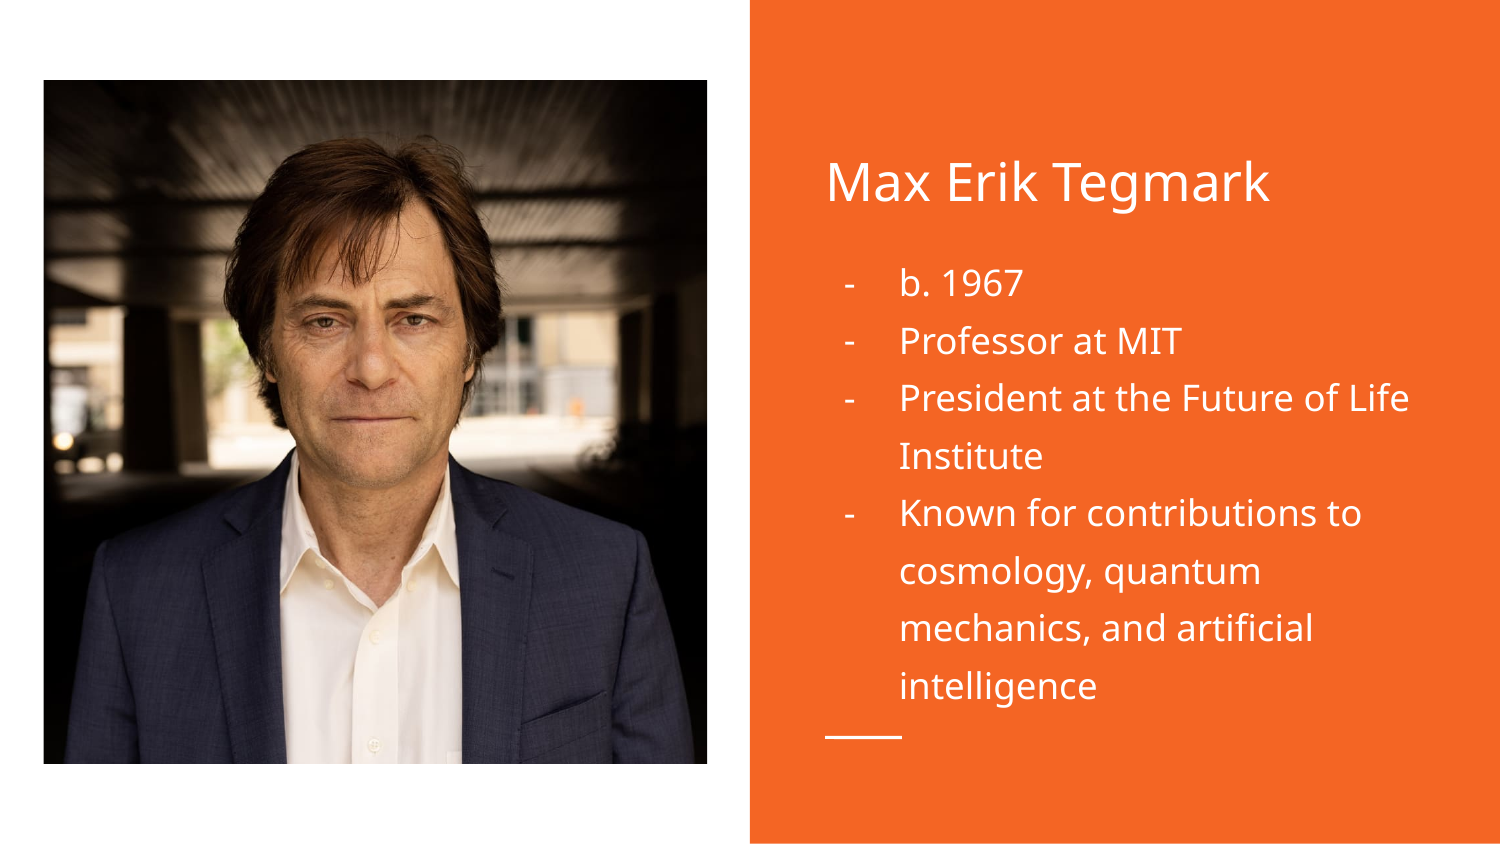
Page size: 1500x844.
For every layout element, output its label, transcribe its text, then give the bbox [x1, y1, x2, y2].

list Max Erik Tegmark b. 1967 Professor at MIT President at the Future of Life Institute Known for contributions to cosmology, quantum mechanics, and artificial intelligence [810, 118, 1440, 725]
picture [43, 80, 708, 764]
